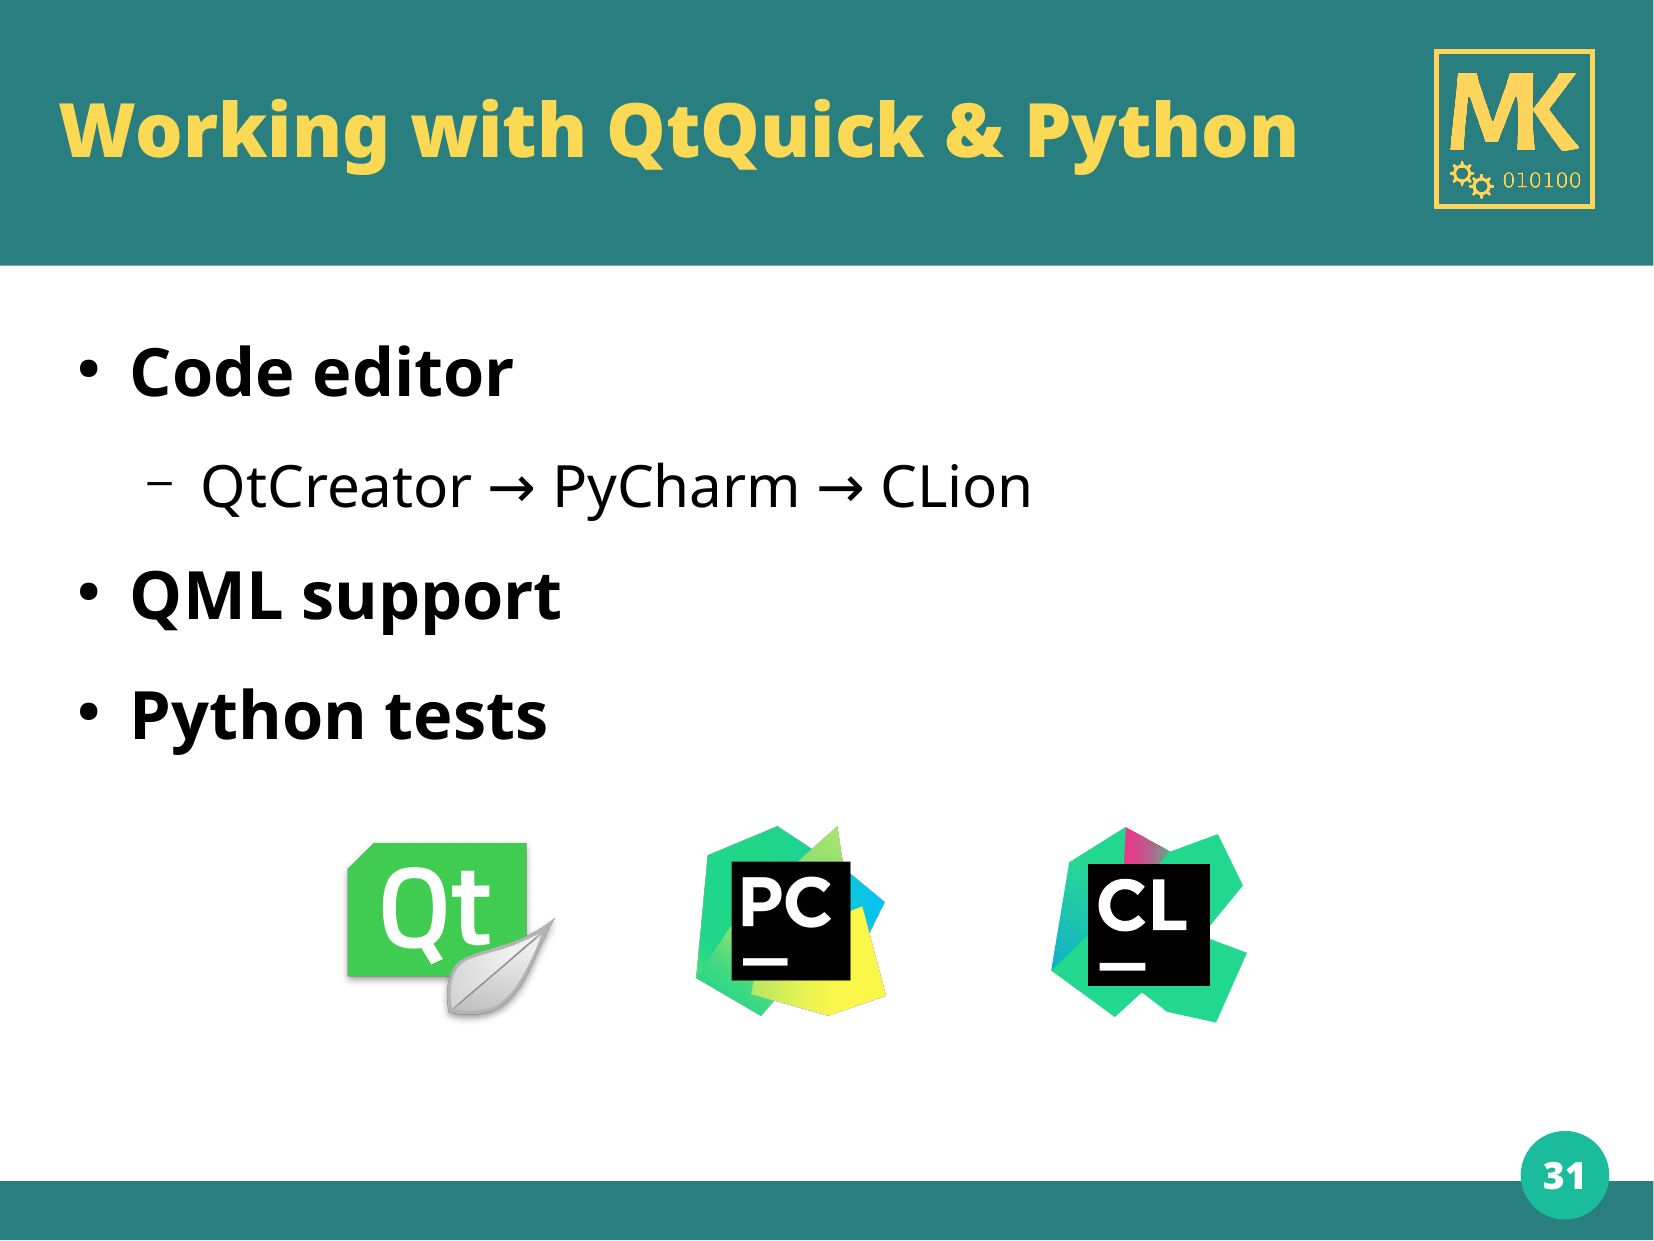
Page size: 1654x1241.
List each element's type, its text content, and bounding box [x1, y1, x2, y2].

title Working with QtQuick & Python [59, 49, 1595, 207]
list Code editor QtCreator → PyCharm → CLion QML support Python tests [59, 324, 1595, 1152]
picture [696, 826, 886, 1016]
picture [1051, 826, 1248, 1023]
picture [318, 791, 556, 1028]
